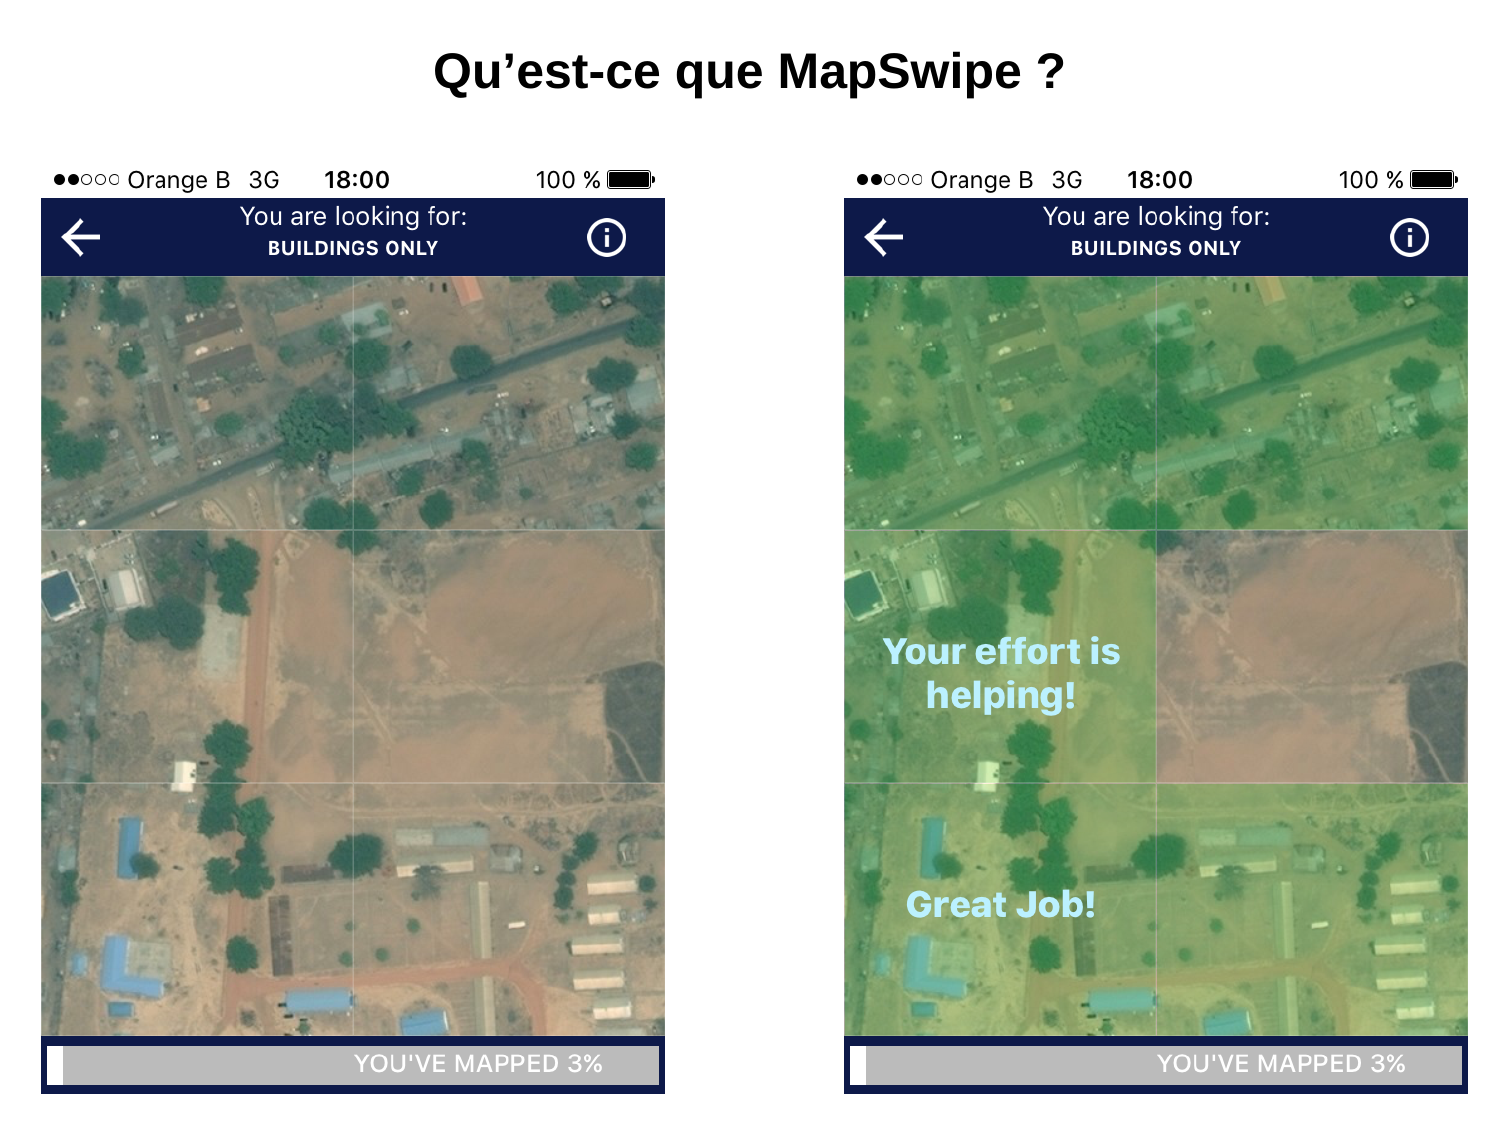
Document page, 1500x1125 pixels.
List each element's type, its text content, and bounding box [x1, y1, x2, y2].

picture [844, 159, 1468, 1094]
picture [41, 159, 665, 1094]
text_box Qu’est-ce que MapSwipe ? [47, 31, 1453, 107]
